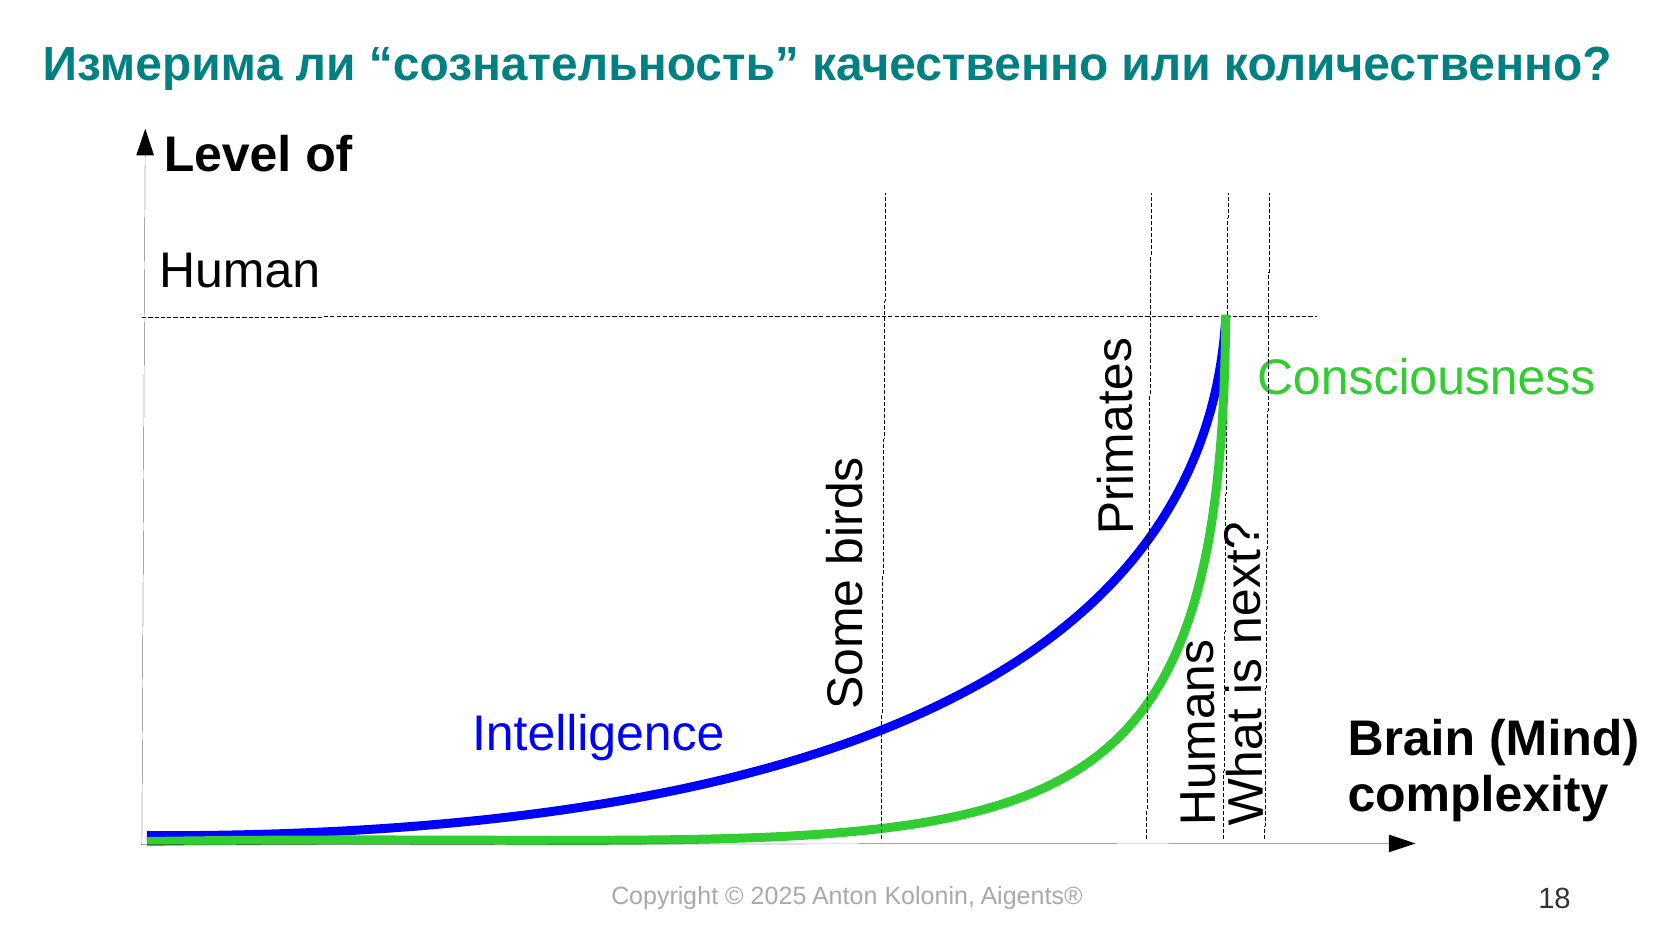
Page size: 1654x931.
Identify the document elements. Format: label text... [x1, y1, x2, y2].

text_box Измерима ли “сознательность” качественно или количественно? [1, 5, 1654, 122]
text_box What is next? [1206, 506, 1282, 841]
text_box Primates [1078, 322, 1152, 551]
text_box Intelligence [457, 697, 740, 769]
text_box Some birds [809, 441, 881, 725]
text_box Level of [149, 118, 368, 190]
text_box Consciousness [1242, 341, 1611, 413]
text_box Humans [1160, 624, 1210, 841]
text_box Human [145, 235, 336, 306]
text_box Brain (Mind) complexity [1332, 702, 1654, 830]
